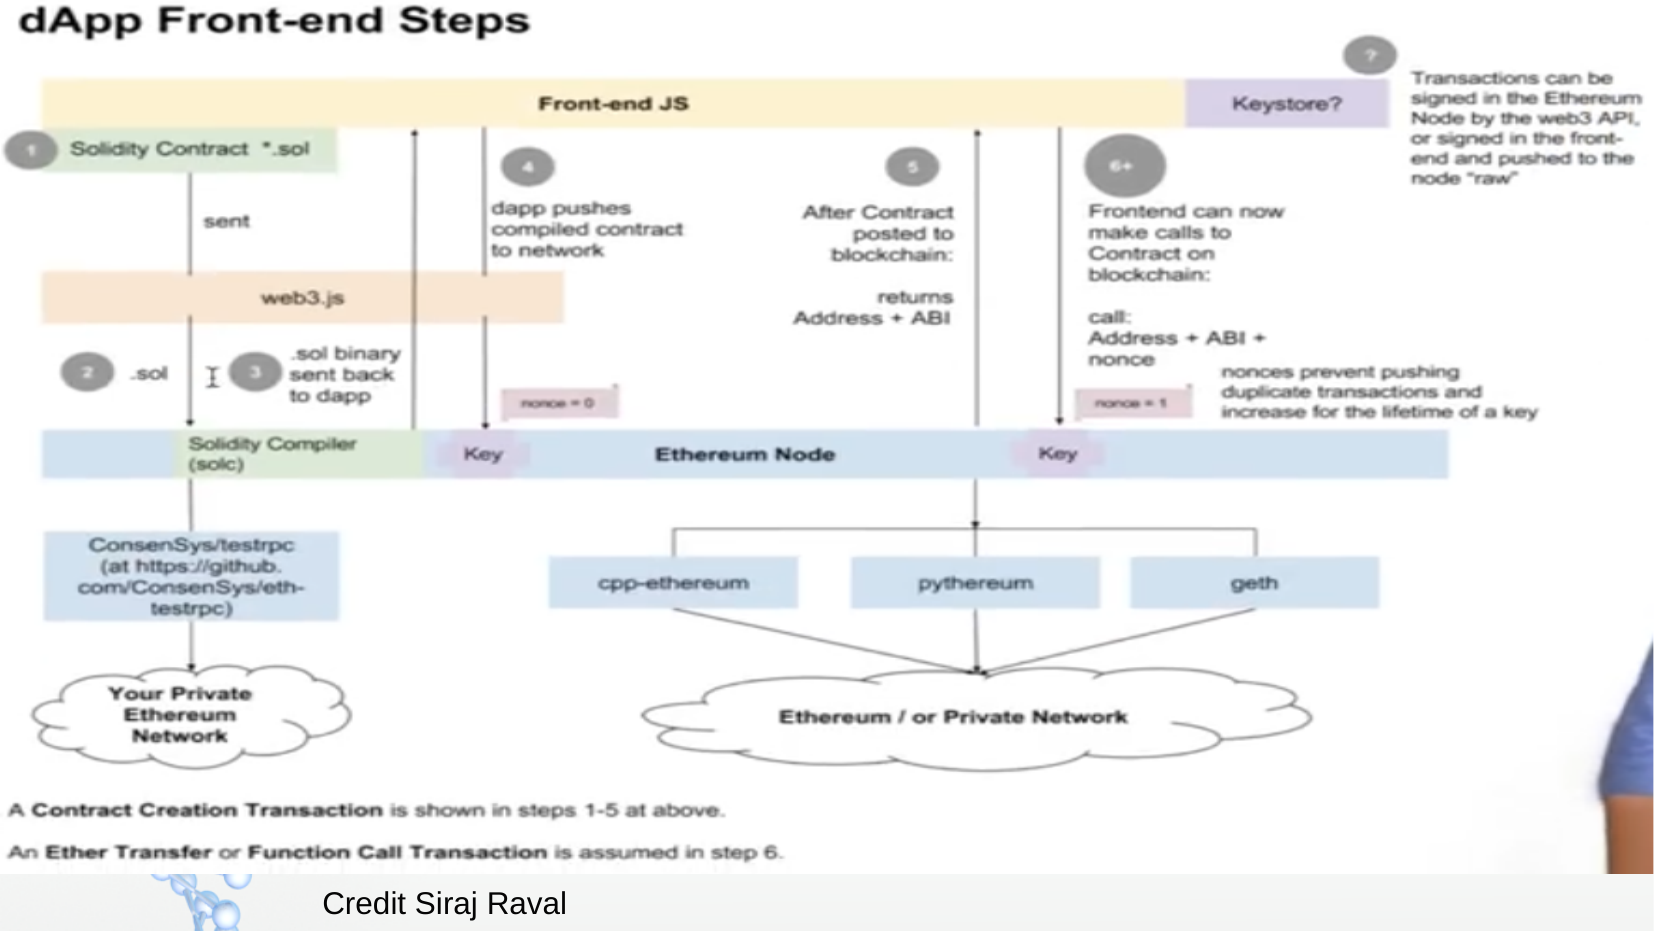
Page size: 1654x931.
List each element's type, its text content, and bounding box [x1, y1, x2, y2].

list Credit Siraj Raval [277, 885, 1607, 922]
picture [0, 0, 1654, 931]
